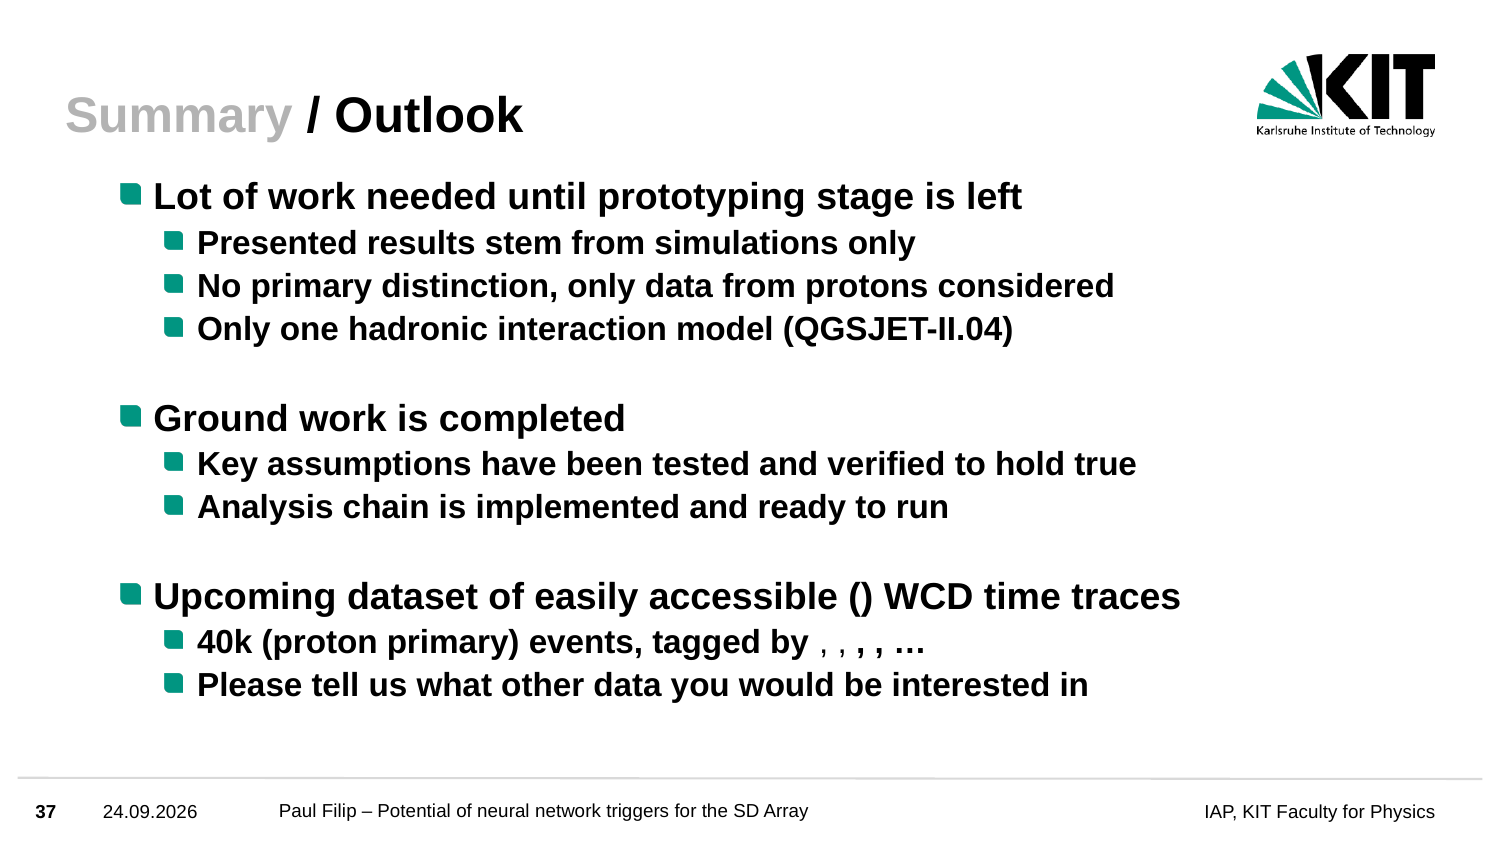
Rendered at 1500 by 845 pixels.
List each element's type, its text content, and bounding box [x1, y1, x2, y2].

list Lot of work needed until prototyping stage is left Presented results stem from simulations only No primary distinction, only data from protons considered Only one hadronic interaction model (QGSJET-II.04) Ground work is completed Key assumptions have been tested and verified to hold true Analysis chain is implemented and ready to run Upcoming dataset of easily accessible () WCD time traces 40k (proton primary) events, tagged by , , , , … Please tell us what other data you would be interested in [76, 177, 1424, 754]
title Summary / Outlook [64, 48, 1192, 144]
text_box [61, 72, 298, 152]
picture [1257, 54, 1435, 137]
